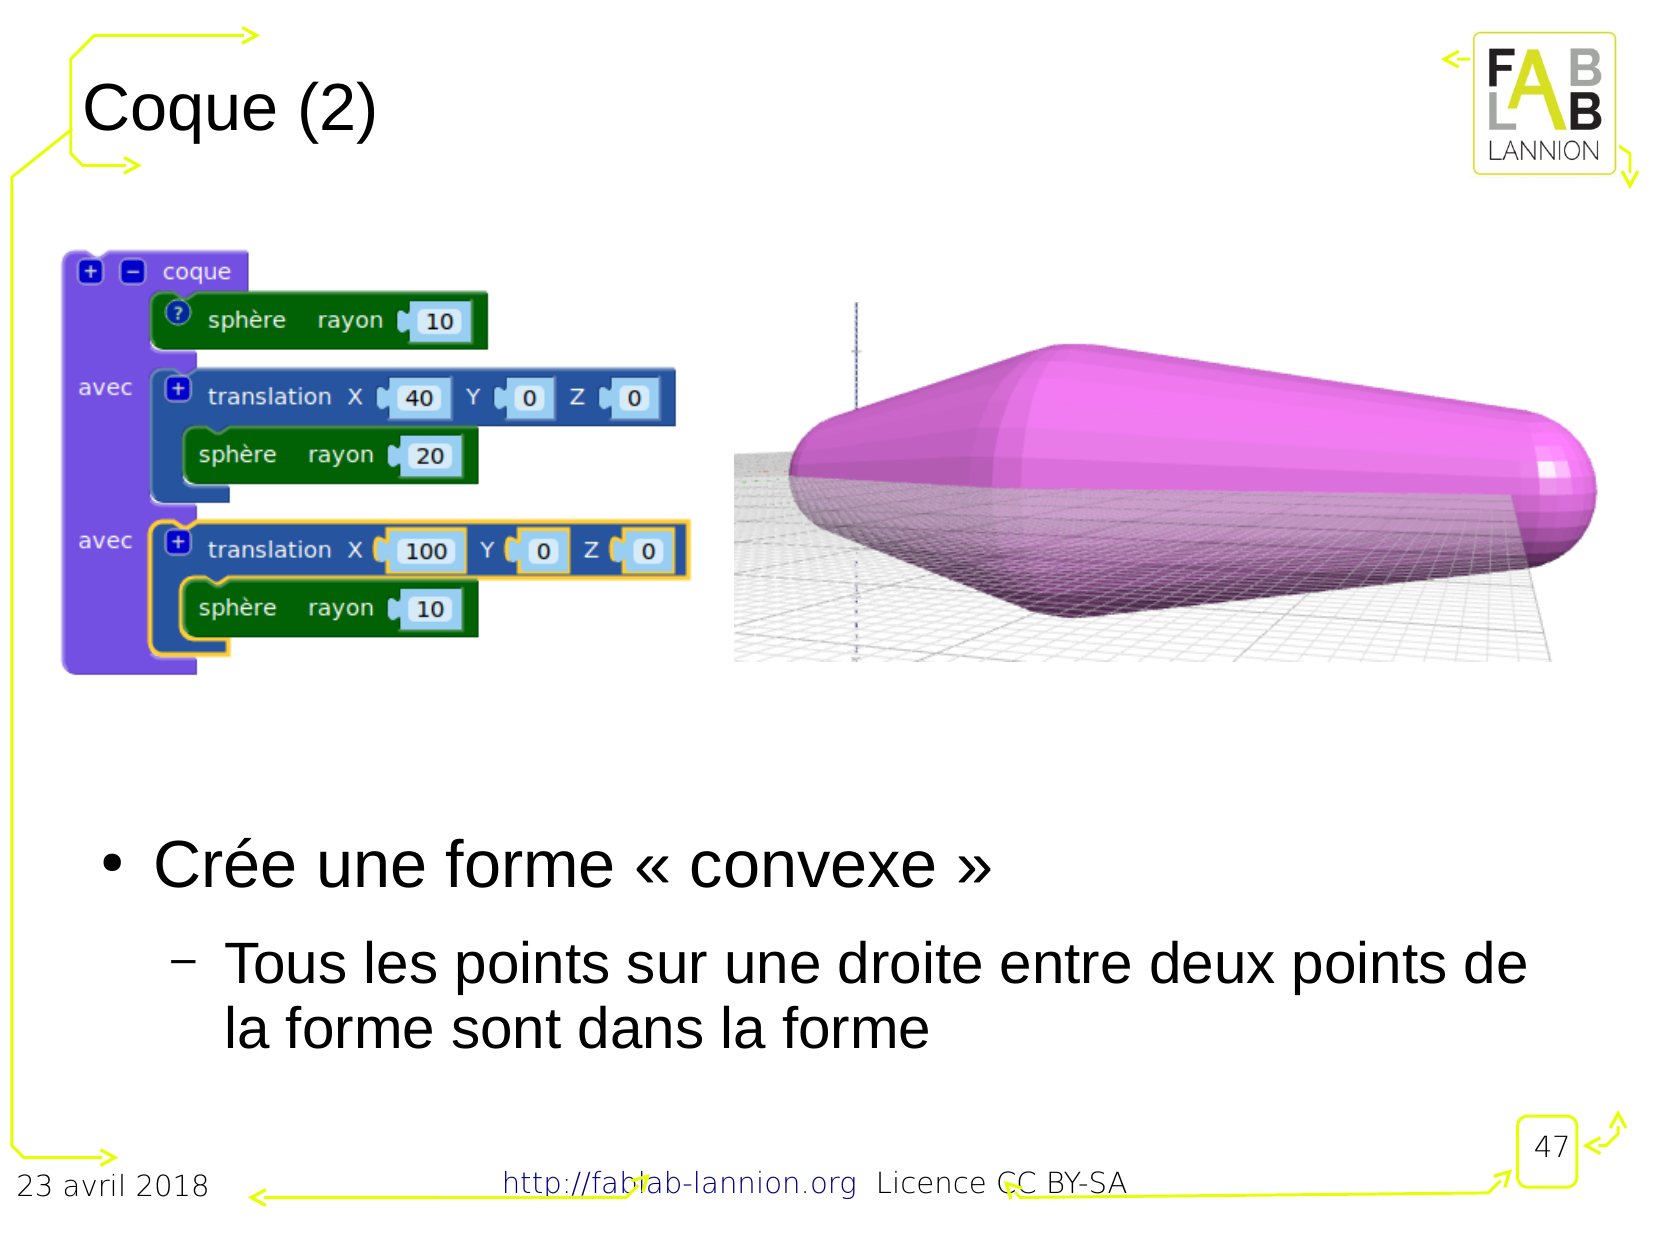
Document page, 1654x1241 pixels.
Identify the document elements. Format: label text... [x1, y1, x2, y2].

picture [47, 228, 1654, 697]
picture [1470, 29, 1619, 178]
list Crée une forme « convexe » Tous les points sur une droite entre deux points de la forme sont dans la forme [82, 826, 1571, 1093]
title Coque (2) [82, 49, 1441, 166]
